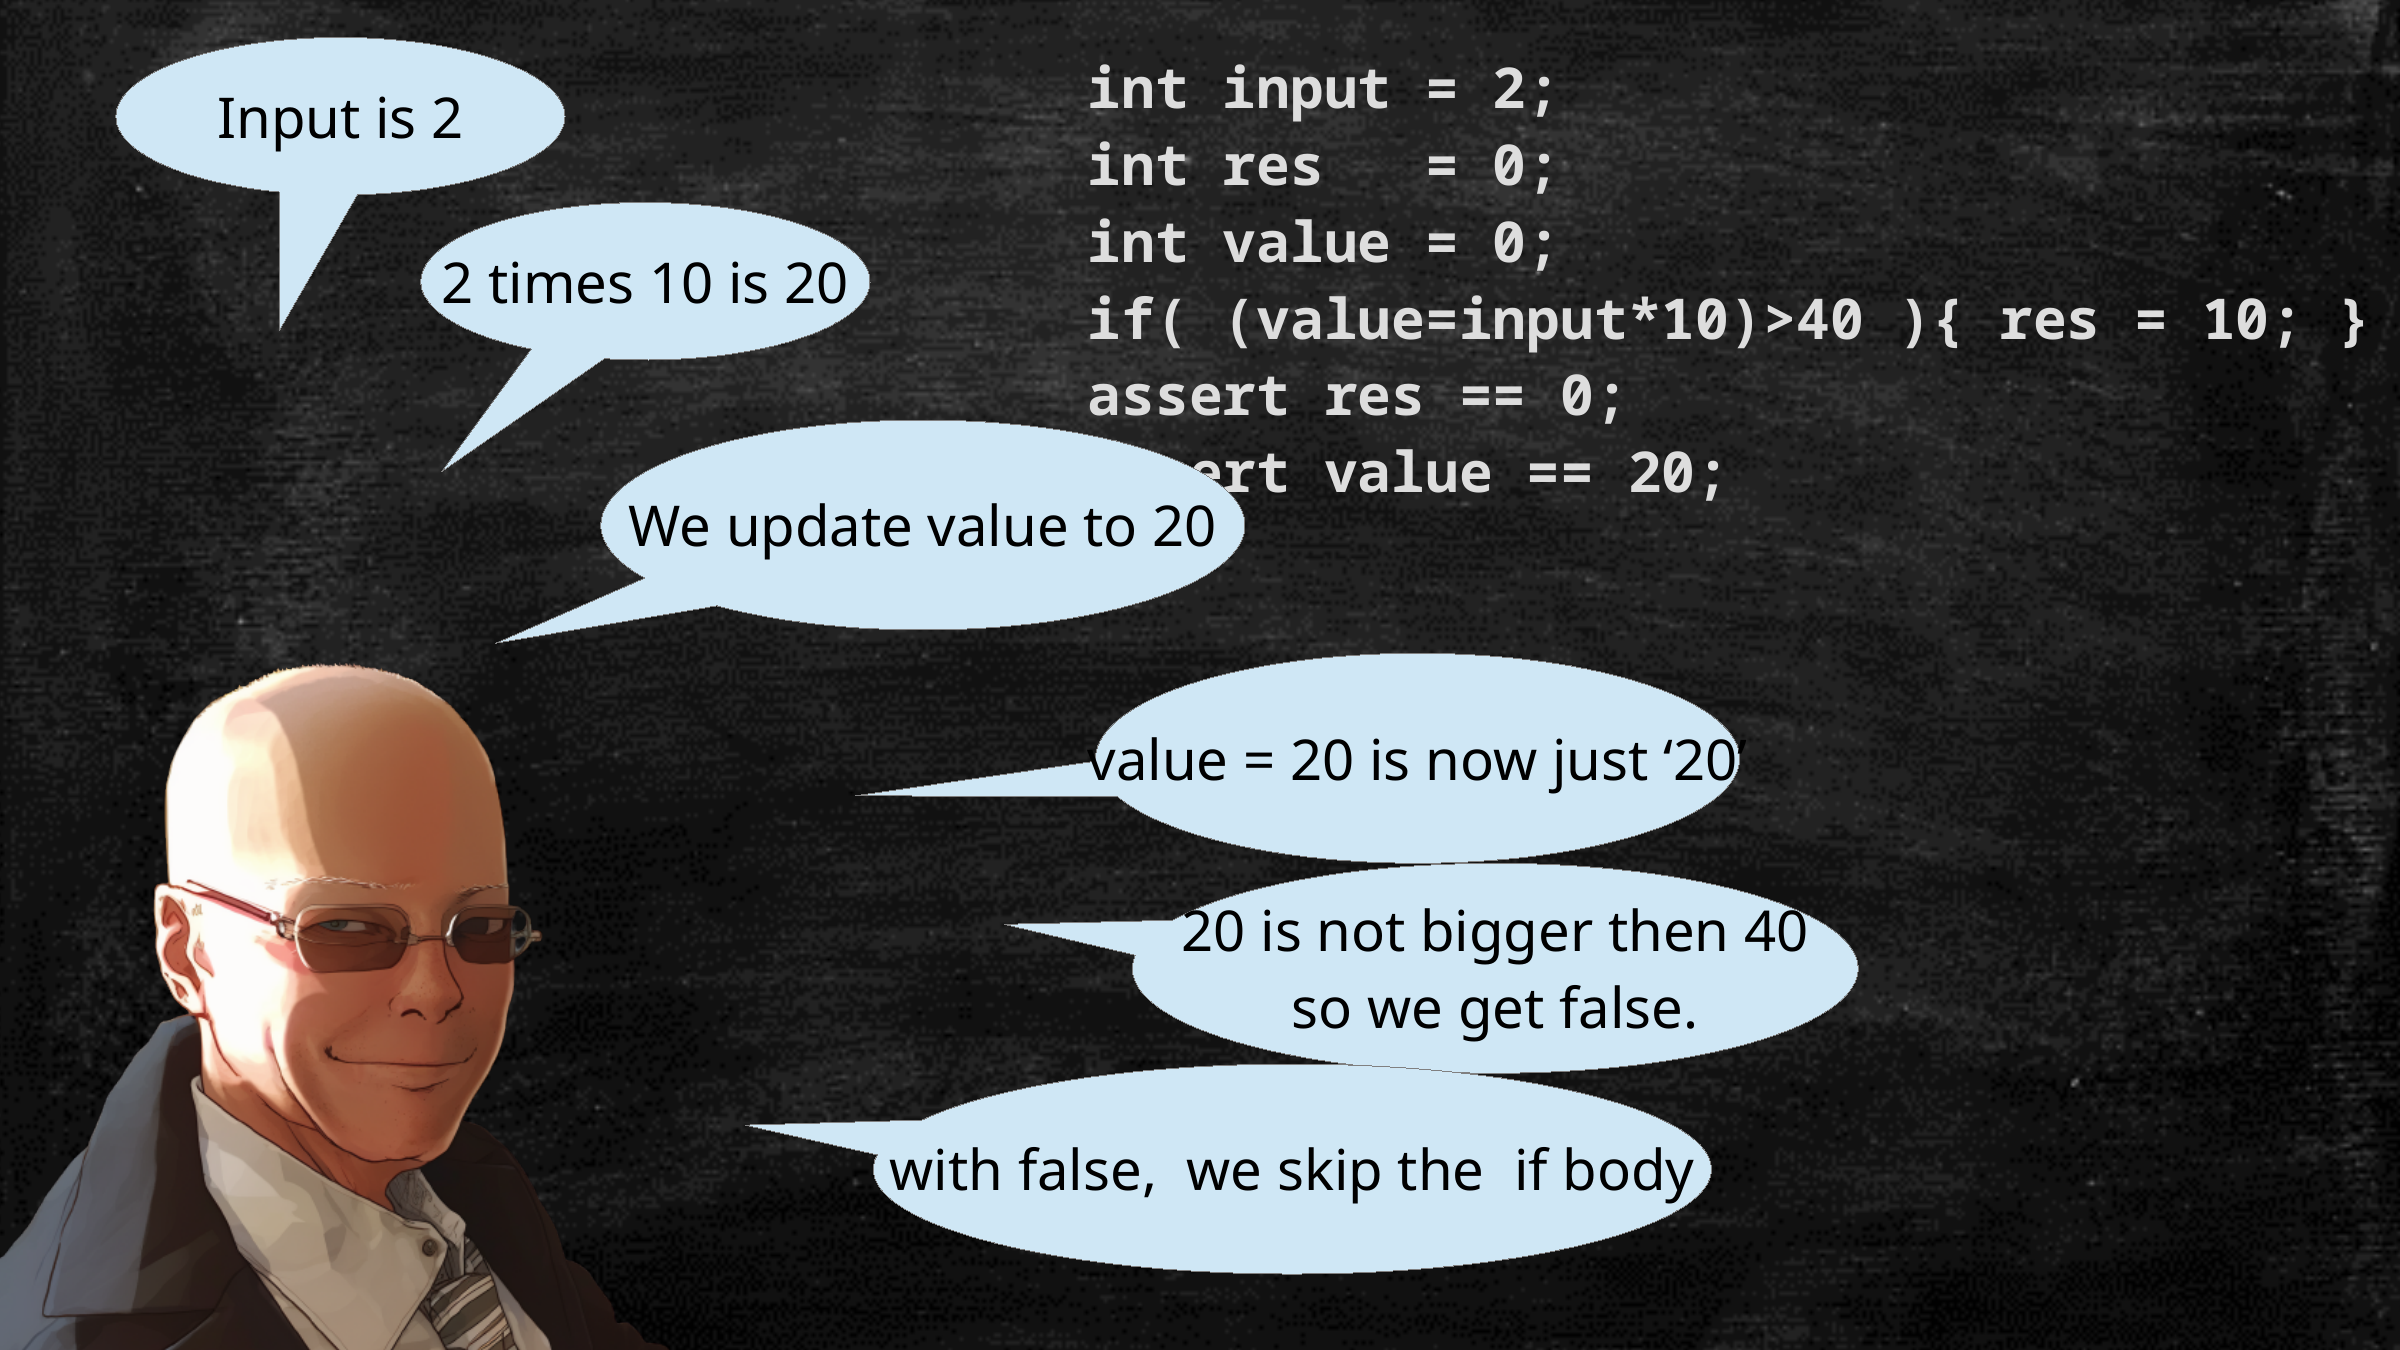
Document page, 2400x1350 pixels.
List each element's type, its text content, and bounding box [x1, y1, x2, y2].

text_box 20 is not bigger then 40 so we get false. [1004, 863, 1859, 1074]
text_box int input = 2; int res = 0; int value = 0; if( (value=input*10)>40 ){ res = 10; } assert res == 0; assert value == 20; [1072, 41, 2400, 822]
text_box with false, we skip the if body [745, 1064, 1712, 1275]
text_box value = 20 is now just ‘20’ [855, 653, 1740, 864]
text_box 2 times 10 is 20 [420, 202, 871, 472]
text_box We update value to 20 [495, 420, 1245, 644]
picture [0, 0, 2400, 1350]
text_box Input is 2 [115, 37, 566, 331]
